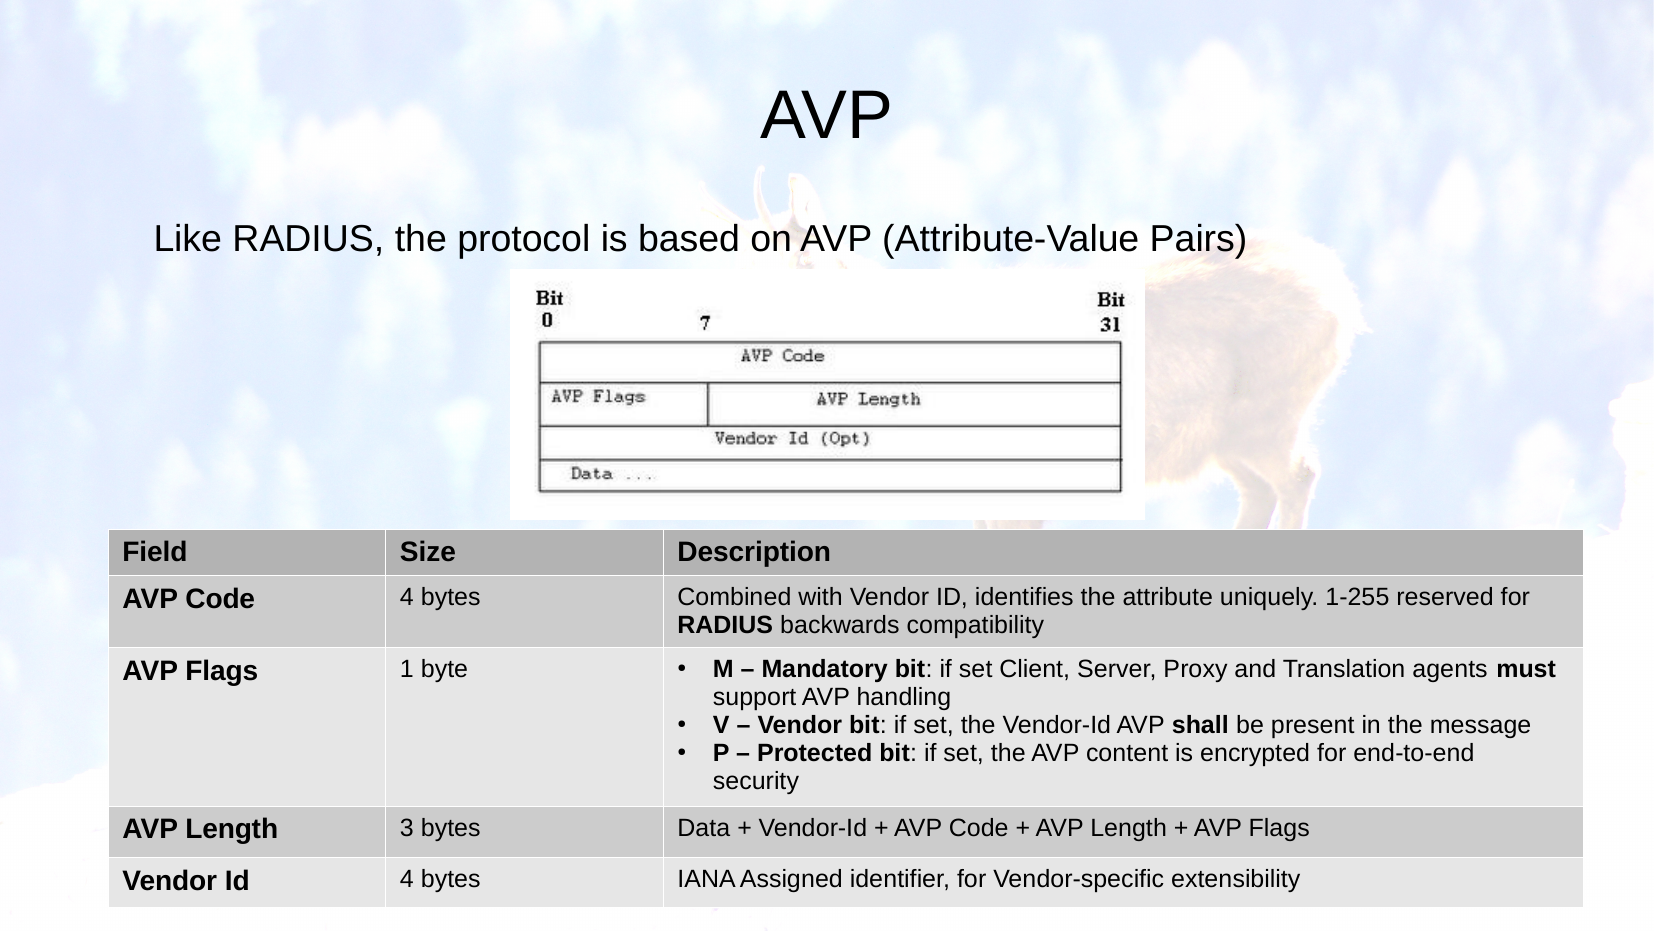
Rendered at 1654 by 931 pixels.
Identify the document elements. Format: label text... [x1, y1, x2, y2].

title AVP [82, 37, 1571, 193]
table_cell AVP Code [109, 576, 385, 647]
table_cell AVP Flags [109, 648, 385, 806]
table_cell IANA Assigned identifier, for Vendor-specific extensibility [664, 858, 1583, 907]
table_cell Data + Vendor-Id + AVP Code + AVP Length + AVP Flags [664, 807, 1583, 857]
table_cell 1 byte [386, 648, 663, 806]
table_cell AVP Length [109, 807, 385, 857]
table_cell 3 bytes [386, 807, 663, 857]
table_cell Combined with Vendor ID, identifies the attribute uniquely. 1-255 reserved for RADIUS backwards compatibility [664, 576, 1583, 647]
table_cell 4 bytes [386, 858, 663, 907]
table_header Field [109, 530, 385, 575]
picture [0, 0, 1654, 931]
table_header Size [386, 530, 663, 575]
table_cell 4 bytes [386, 576, 663, 647]
table_cell Vendor Id [109, 858, 385, 907]
table_cell M – Mandatory bit: if set Client, Server, Proxy and Translation agents must support AVP handling V – Vendor bit: if set, the Vendor-Id AVP shall be present in the message P – Protected bit: if set, the AVP content is encrypted for end-to-end security [664, 648, 1583, 806]
table_header Description [664, 530, 1583, 575]
list Like RADIUS, the protocol is based on AVP (Attribute-Value Pairs) [82, 217, 1571, 758]
